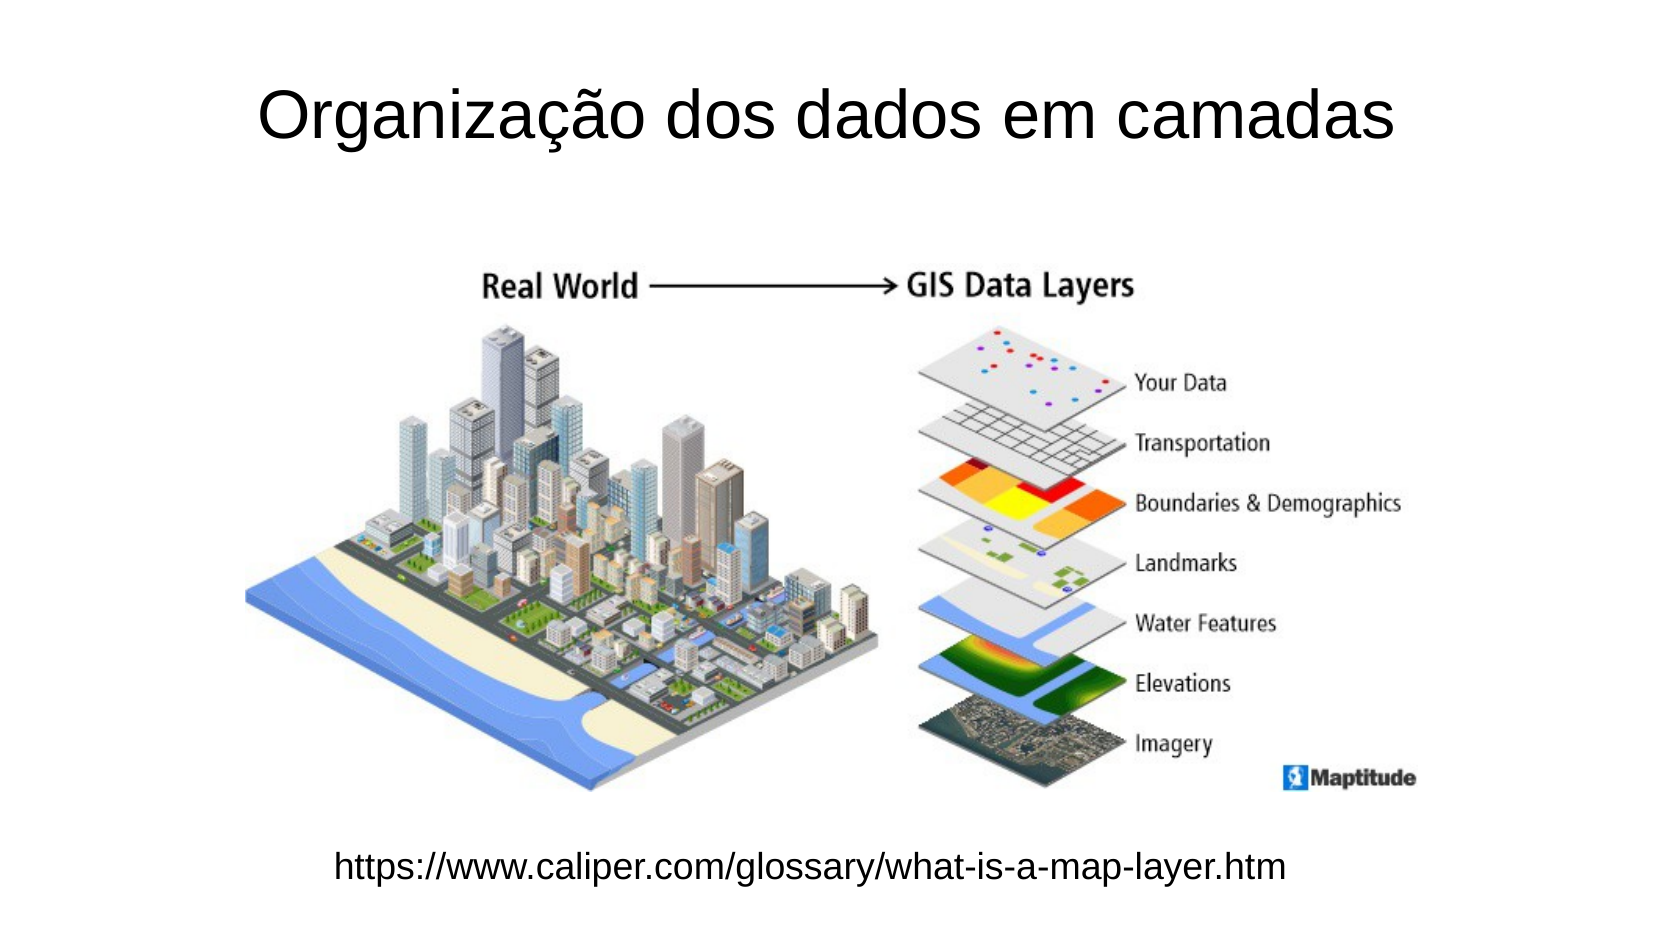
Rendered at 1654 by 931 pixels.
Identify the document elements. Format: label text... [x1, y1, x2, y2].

title Organização dos dados em camadas [82, 37, 1571, 193]
picture [245, 263, 1418, 792]
text_box https://www.caliper.com/glossary/what-is-a-map-layer.htm [318, 838, 1654, 931]
